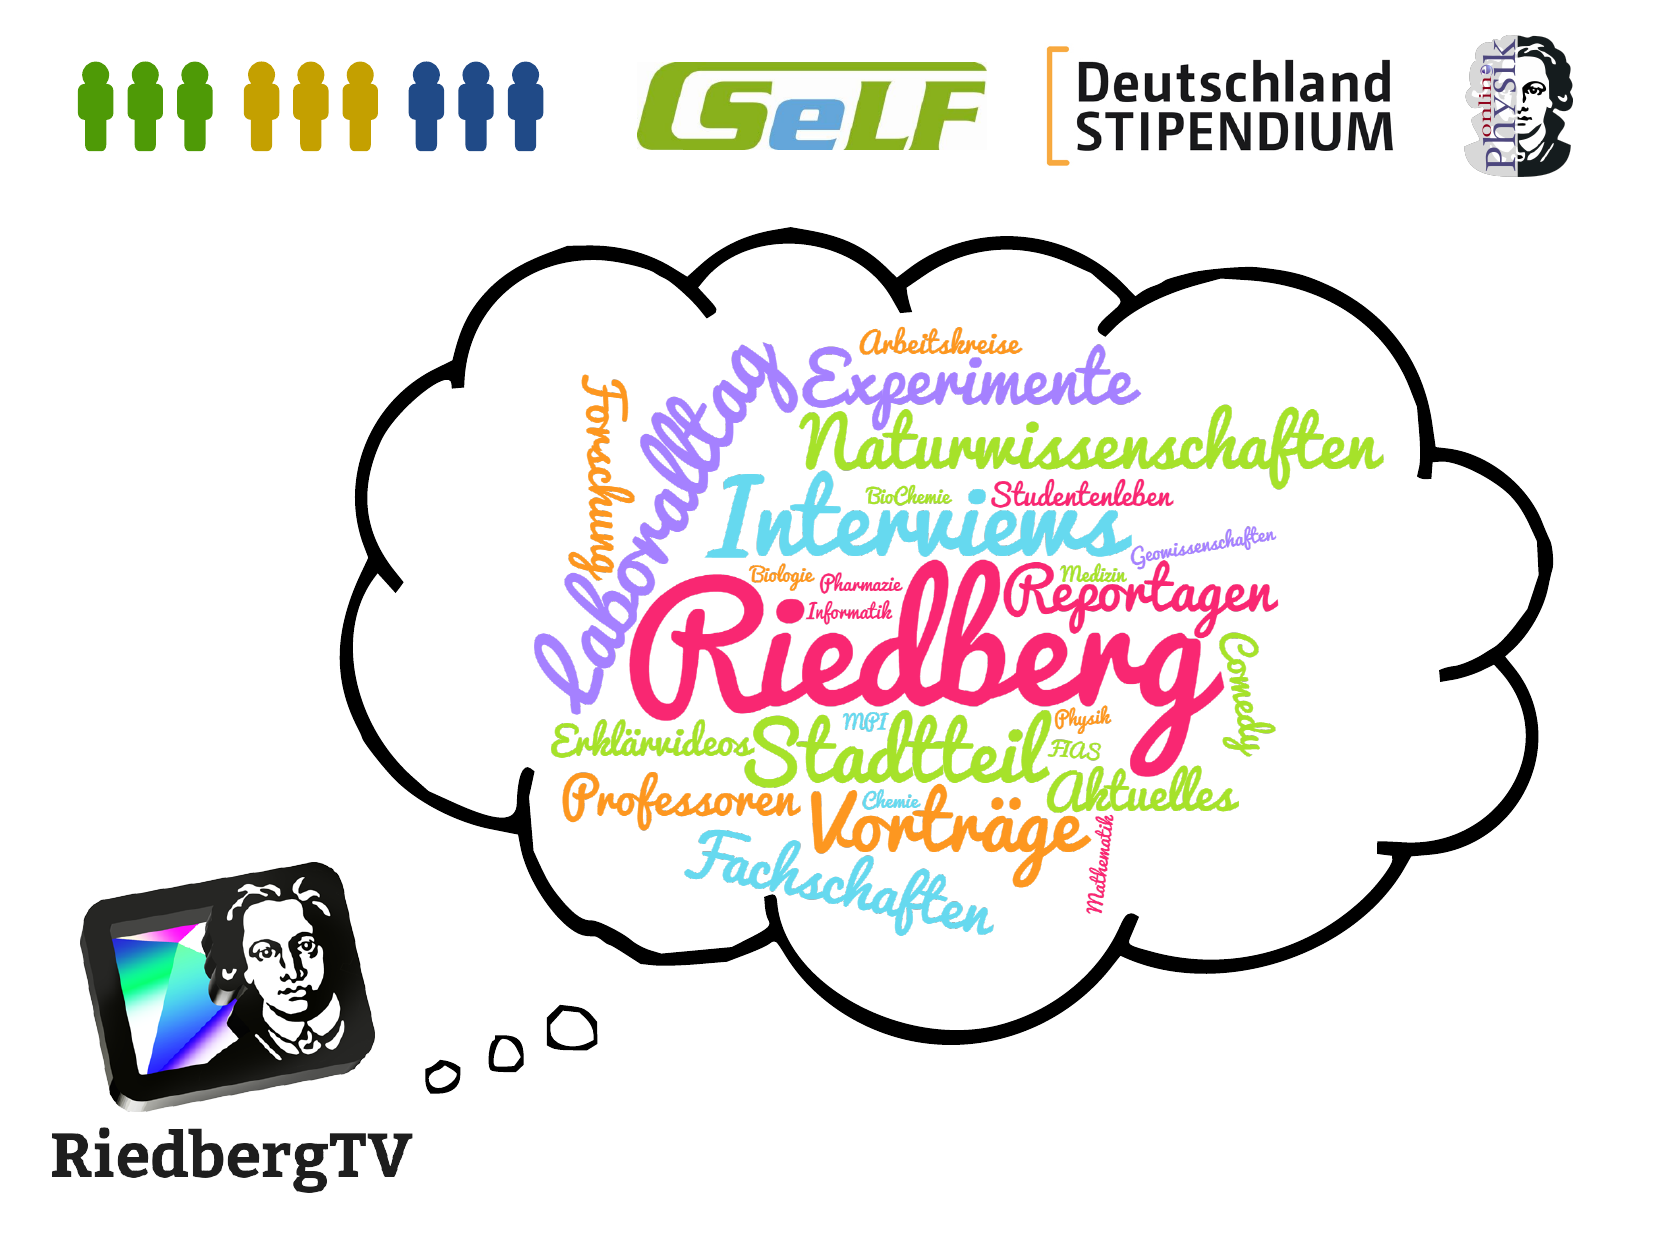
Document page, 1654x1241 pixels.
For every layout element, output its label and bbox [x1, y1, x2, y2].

picture [46, 35, 1595, 1197]
text_box [408, 61, 445, 152]
text_box [127, 61, 163, 152]
text_box [293, 61, 329, 152]
text_box [177, 61, 213, 152]
picture [637, 62, 987, 150]
text_box [77, 61, 114, 152]
text_box [342, 61, 378, 152]
text_box [458, 61, 494, 152]
text_box [507, 61, 544, 152]
text_box [243, 61, 280, 152]
picture [1039, 38, 1404, 174]
